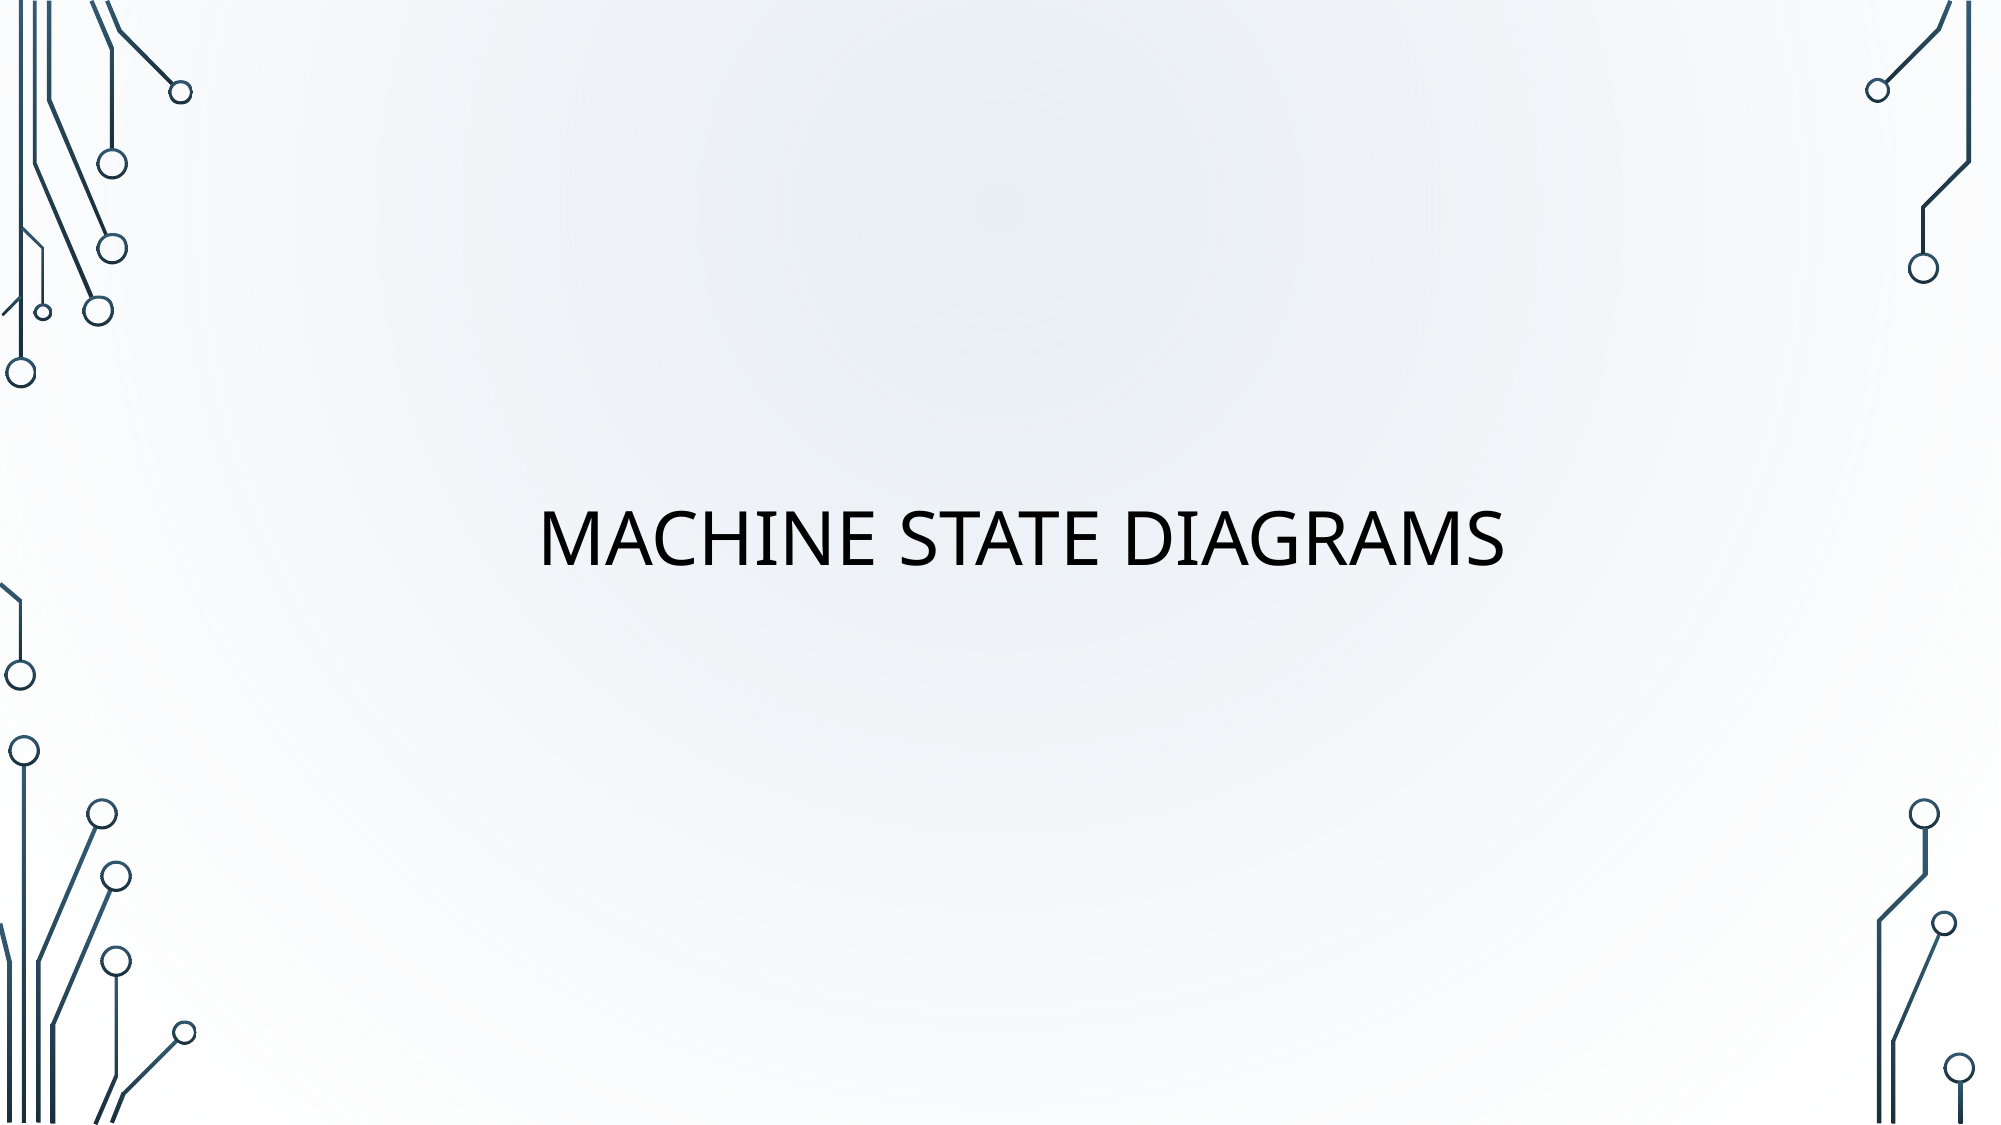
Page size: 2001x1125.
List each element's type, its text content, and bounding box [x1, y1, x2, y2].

title Machine state diagrams [209, 416, 1835, 659]
